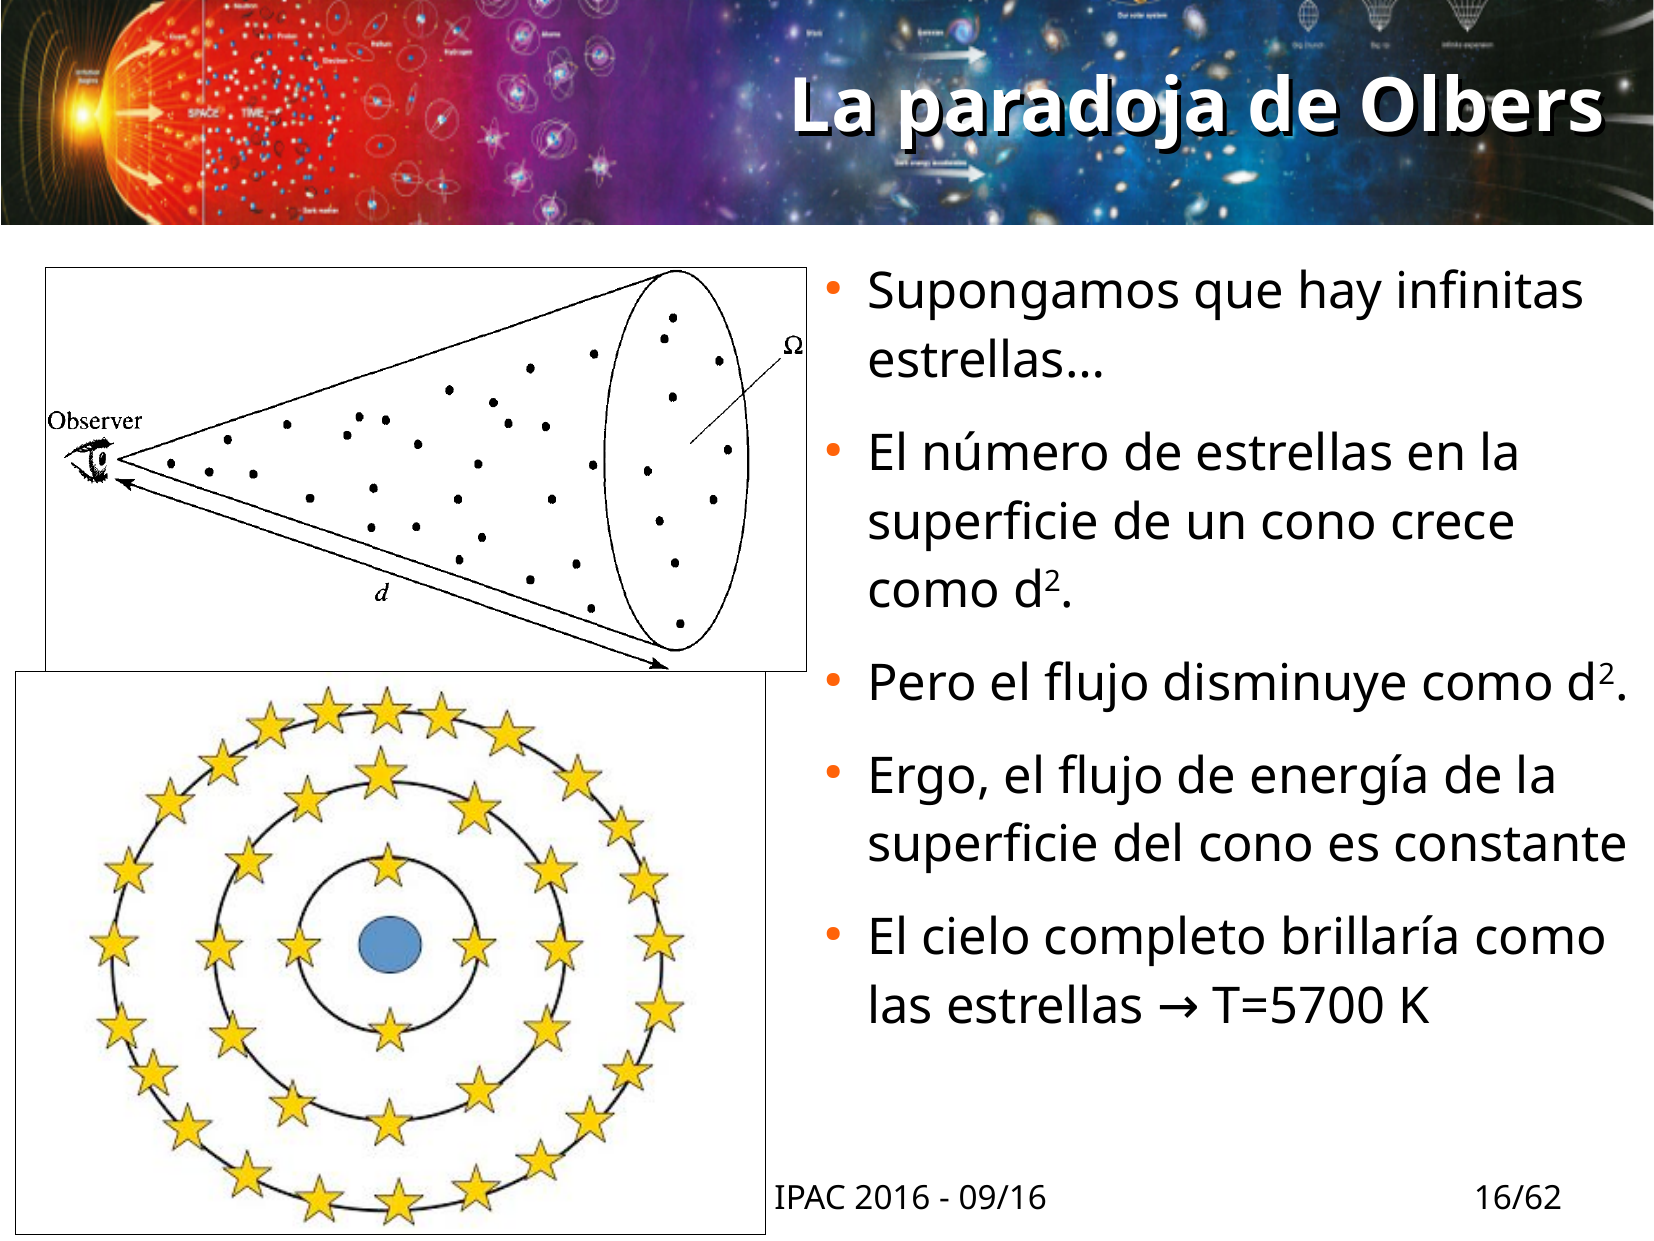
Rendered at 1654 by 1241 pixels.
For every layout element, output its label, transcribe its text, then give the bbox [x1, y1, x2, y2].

title La paradoja de Olbers [45, 15, 1606, 191]
picture [15, 267, 807, 1235]
picture [1, 0, 1654, 225]
list Supongamos que hay infinitas estrellas… El número de estrellas en la superficie de un cono crece como d2. Pero el flujo disminuye como d2. Ergo, el flujo de energía de la superficie del cono es constante El cielo completo brillaría como las estrellas → T=5700 K [810, 255, 1636, 1186]
